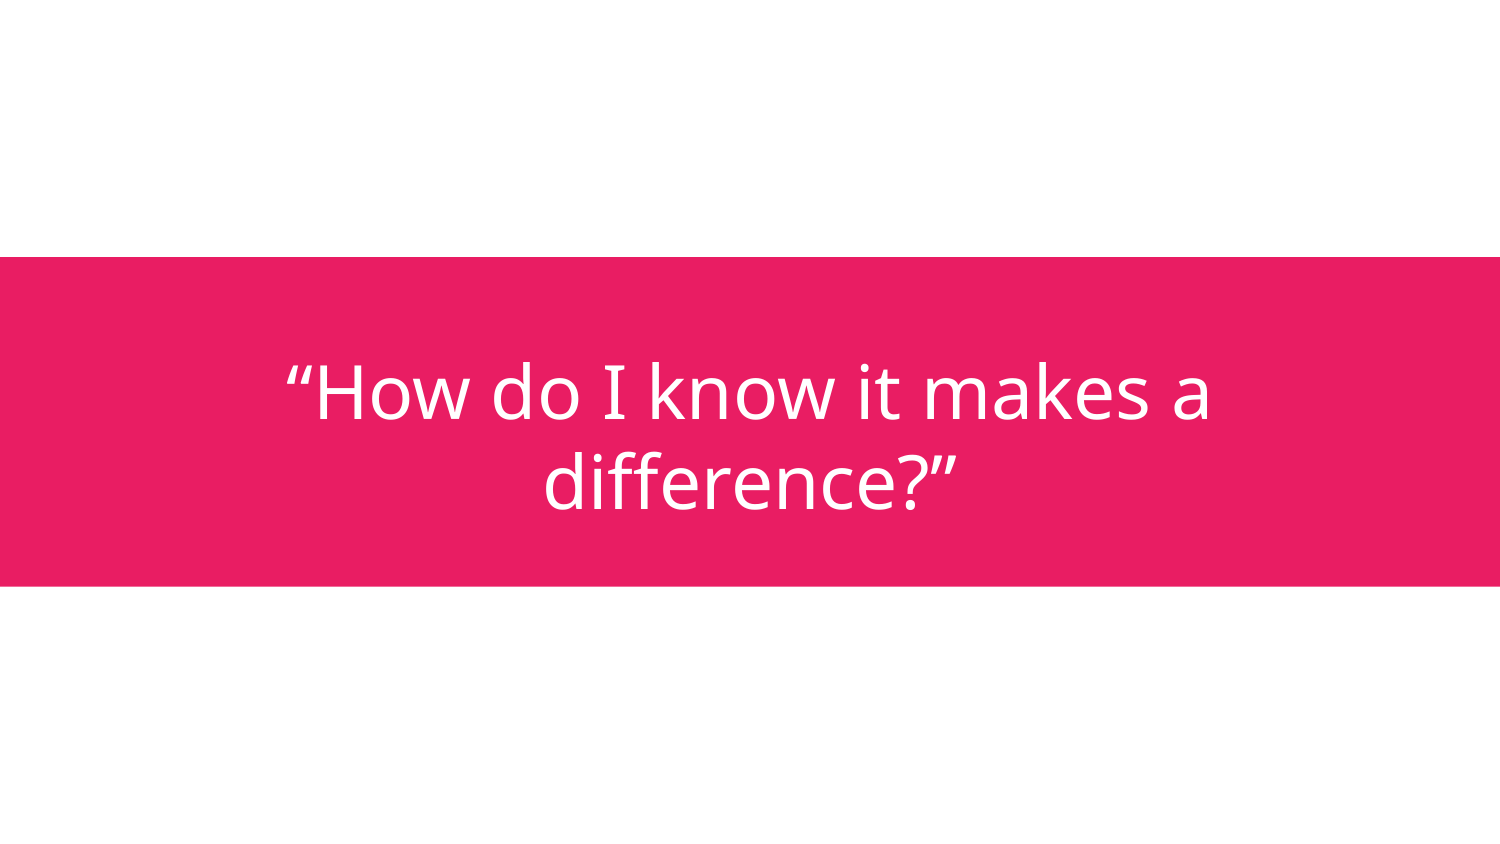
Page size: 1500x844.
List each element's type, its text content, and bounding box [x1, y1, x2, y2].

title “How do I know it makes a difference?” [70, 309, 1430, 559]
